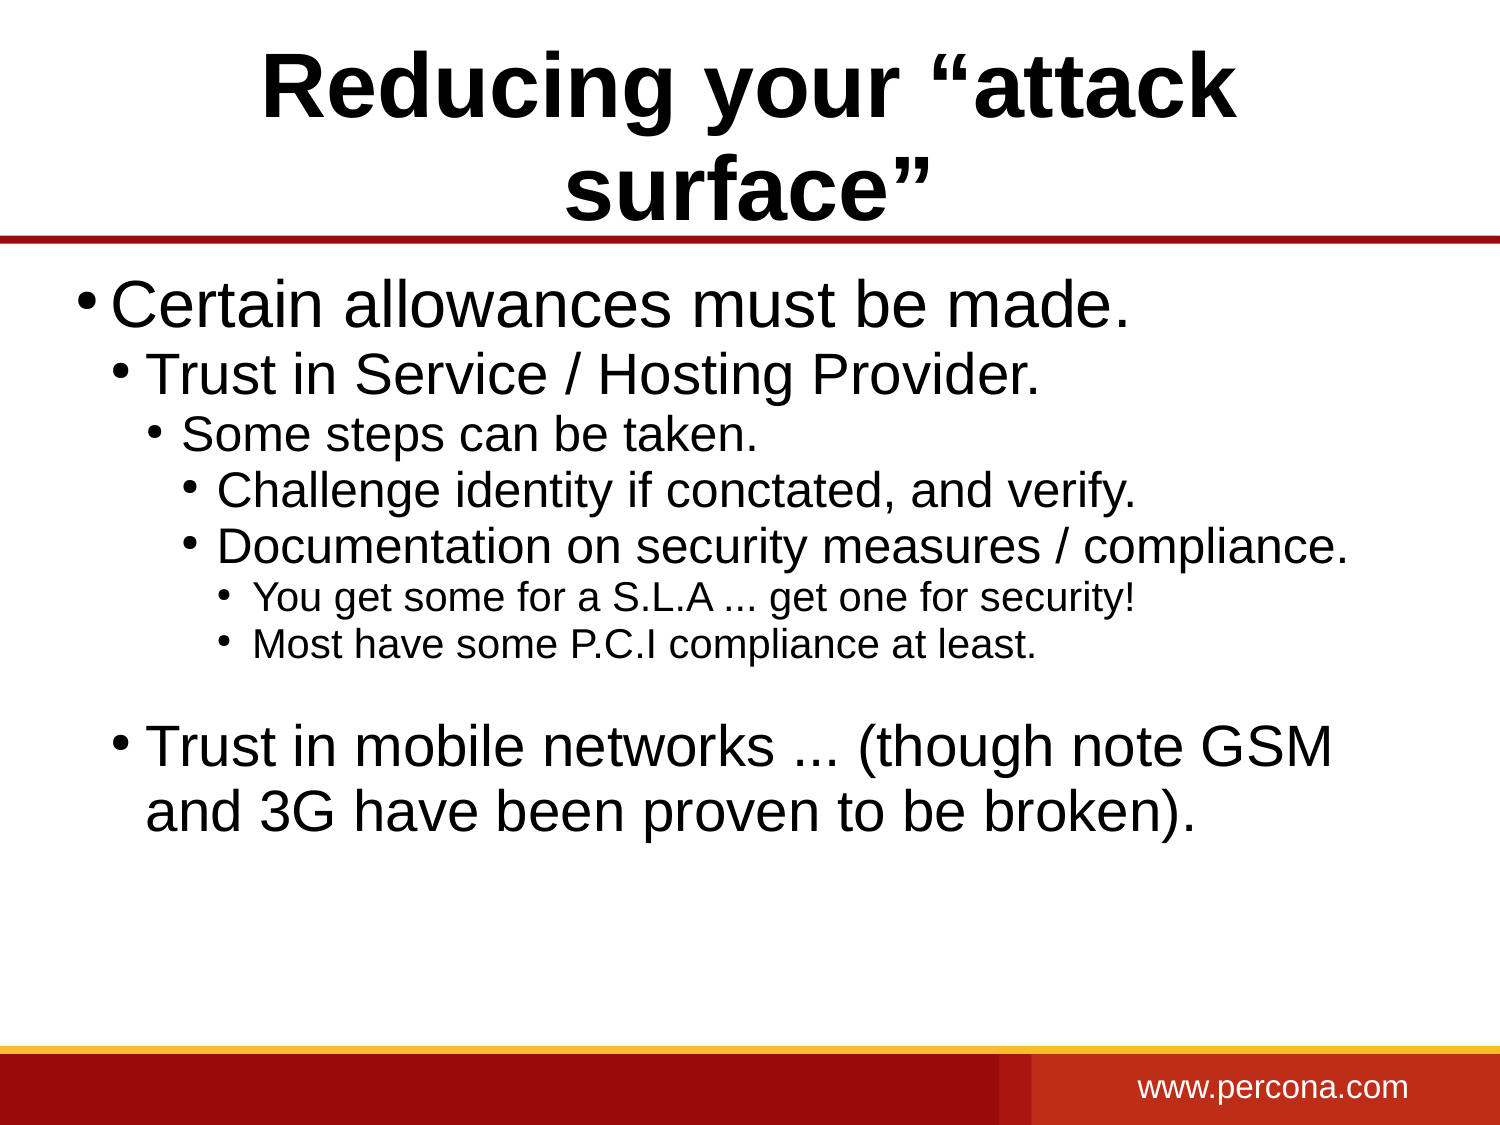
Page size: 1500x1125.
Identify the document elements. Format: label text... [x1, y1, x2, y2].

text_box Certain allowances must be made. Trust in Service / Hosting Provider. Some steps can be taken. Challenge identity if conctated, and verify. Documentation on security measures / compliance. You get some for a S.L.A ... get one for security! Most have some P.C.I compliance at least. Trust in mobile networks ... (though note GSM and 3G have been proven to be broken). [75, 263, 1425, 1006]
text_box Reducing your “attack surface” [75, 44, 1425, 233]
